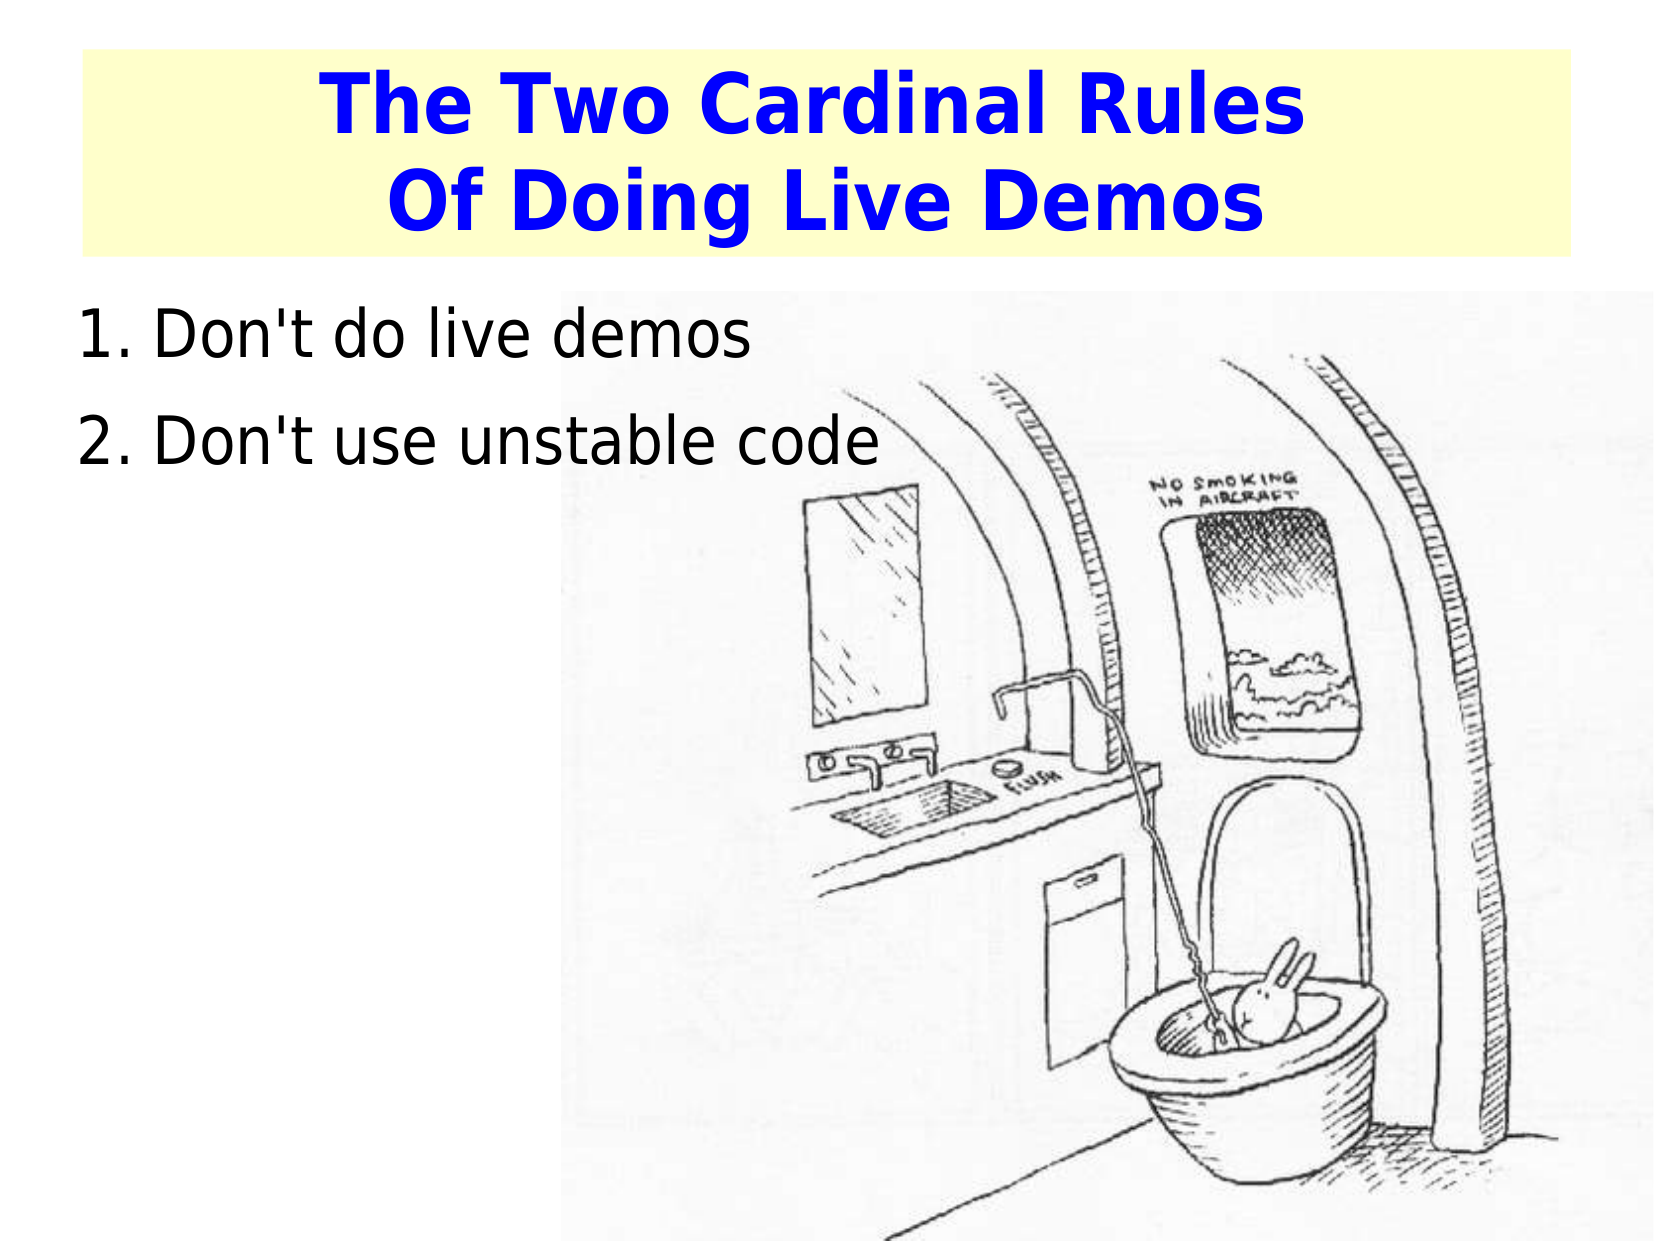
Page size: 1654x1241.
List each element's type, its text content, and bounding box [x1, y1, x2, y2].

title The Two Cardinal Rules Of Doing Live Demos [82, 49, 1571, 257]
list 1. Don't do live demos 2. Don't use unstable code [76, 295, 1565, 1100]
picture [561, 291, 1654, 1241]
